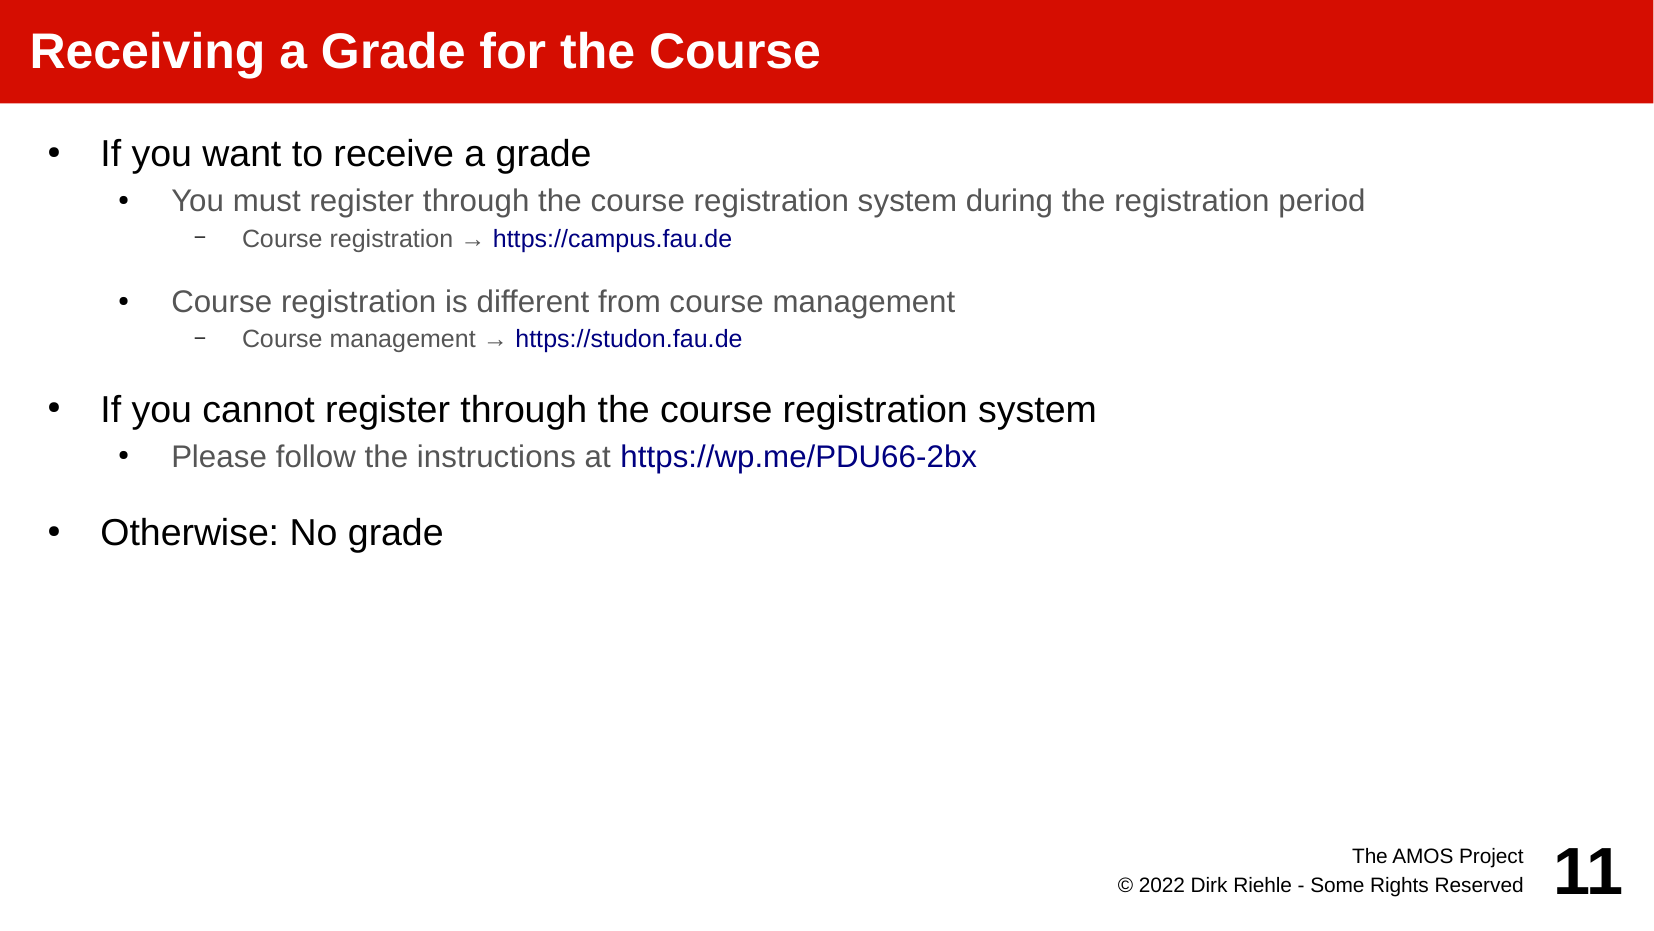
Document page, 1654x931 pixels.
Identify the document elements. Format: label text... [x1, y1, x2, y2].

list If you want to receive a grade You must register through the course registration system during the registration period Course registration → https://campus.fau.de Course registration is different from course management Course management → https://studon.fau.de If you cannot register through the course registration system Please follow the instructions at https://wp.me/PDU66-2bx Otherwise: No grade [29, 132, 1625, 813]
title Receiving a Grade for the Course [0, 0, 1654, 104]
